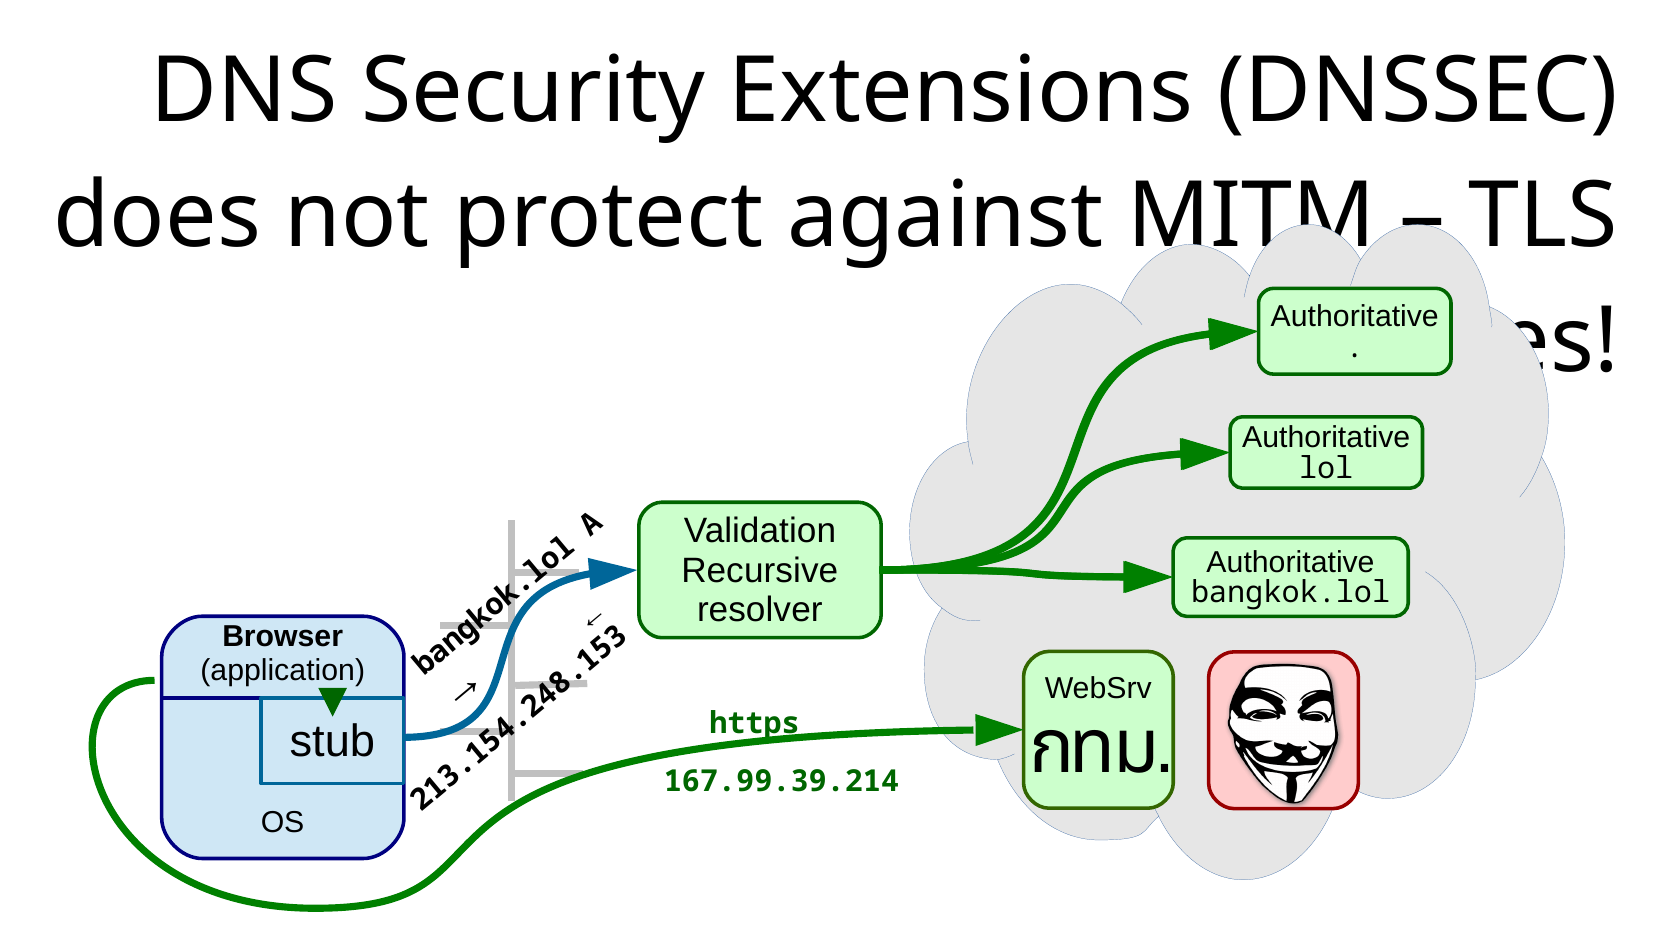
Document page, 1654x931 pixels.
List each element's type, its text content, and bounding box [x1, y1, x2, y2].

picture [88, 224, 1565, 912]
title DNS Security Extensions (DNSSEC) does not protect against MITM – TLS does! [1, 23, 1620, 221]
